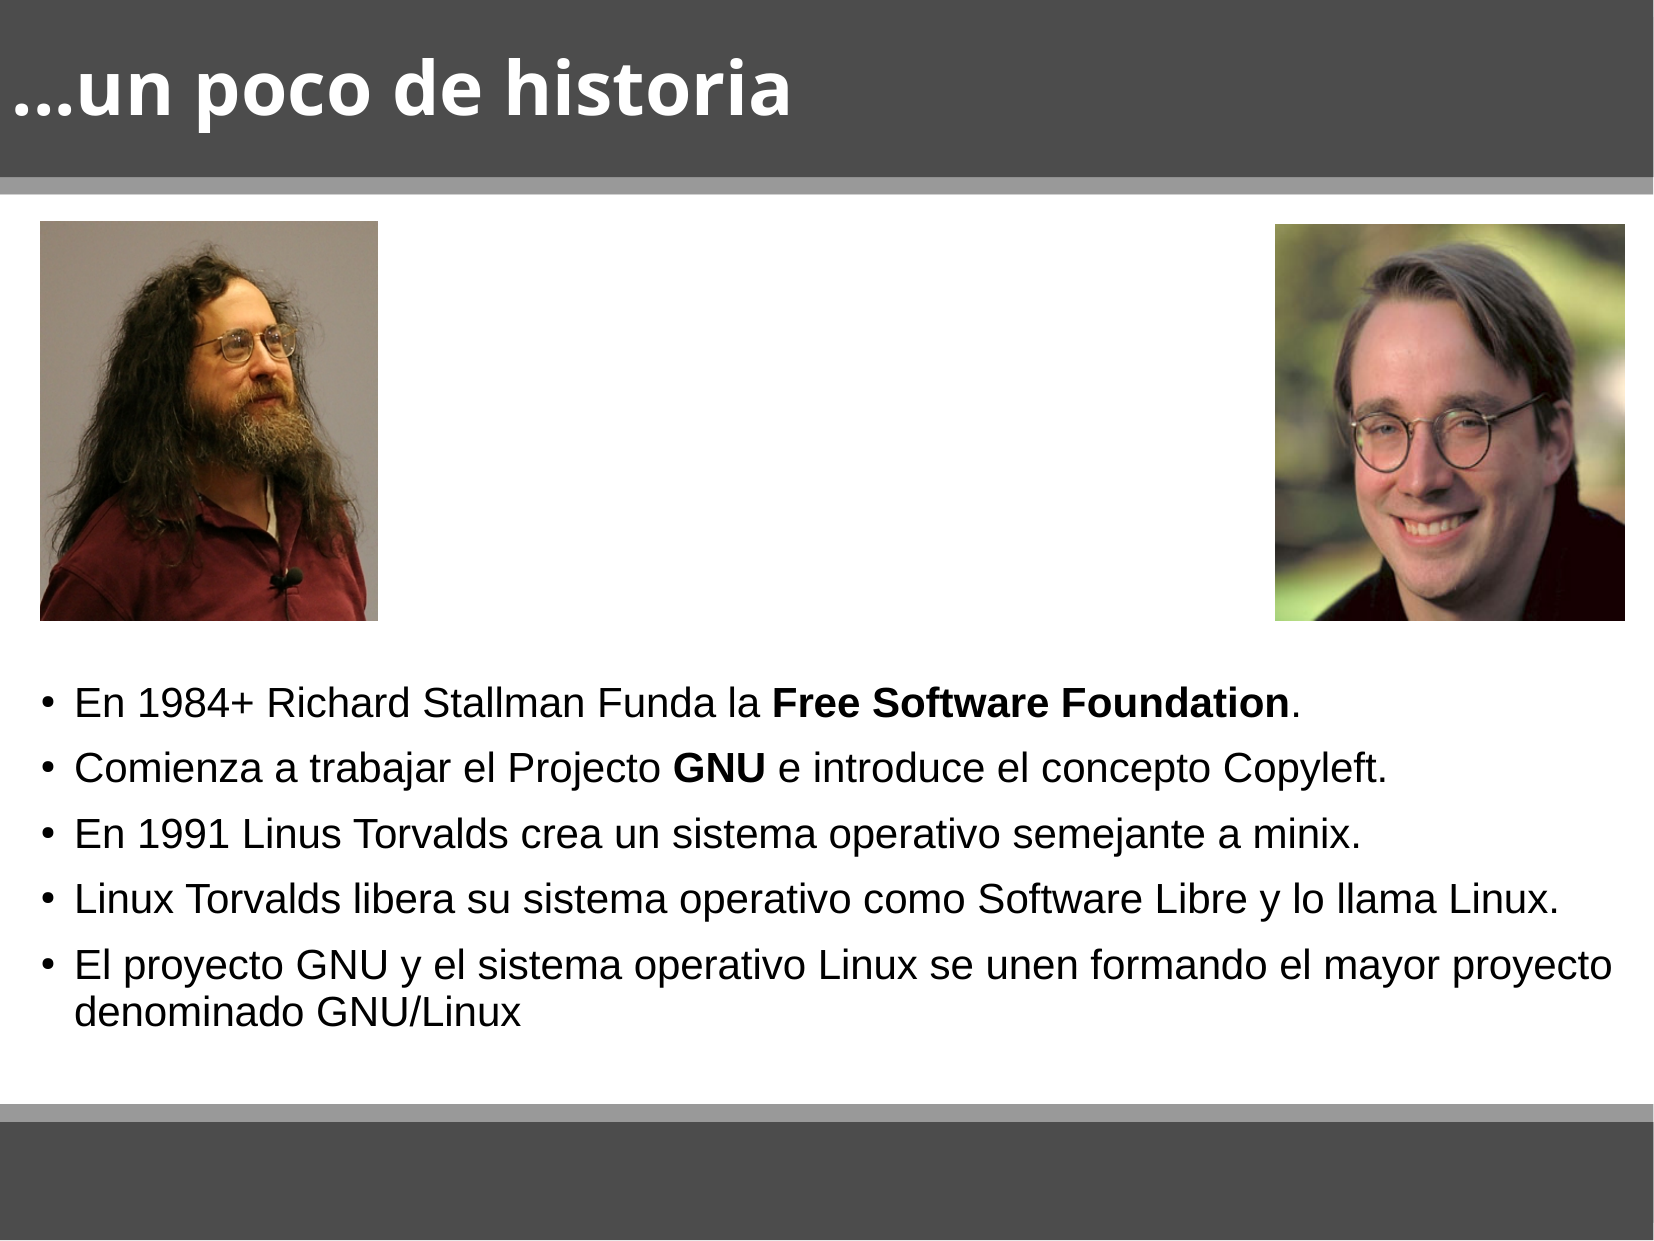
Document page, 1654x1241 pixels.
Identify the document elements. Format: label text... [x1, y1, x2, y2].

title ...un poco de historia [11, 15, 1654, 158]
list En 1984+ Richard Stallman Funda la Free Software Foundation. Comienza a trabajar el Projecto GNU e introduce el concepto Copyleft. En 1991 Linus Torvalds crea un sistema operativo semejante a minix. Linux Torvalds libera su sistema operativo como Software Libre y lo llama Linux. El proyecto GNU y el sistema operativo Linux se unen formando el mayor proyecto denominado GNU/Linux [29, 679, 1625, 1044]
picture [1275, 224, 1625, 621]
picture [40, 221, 378, 621]
